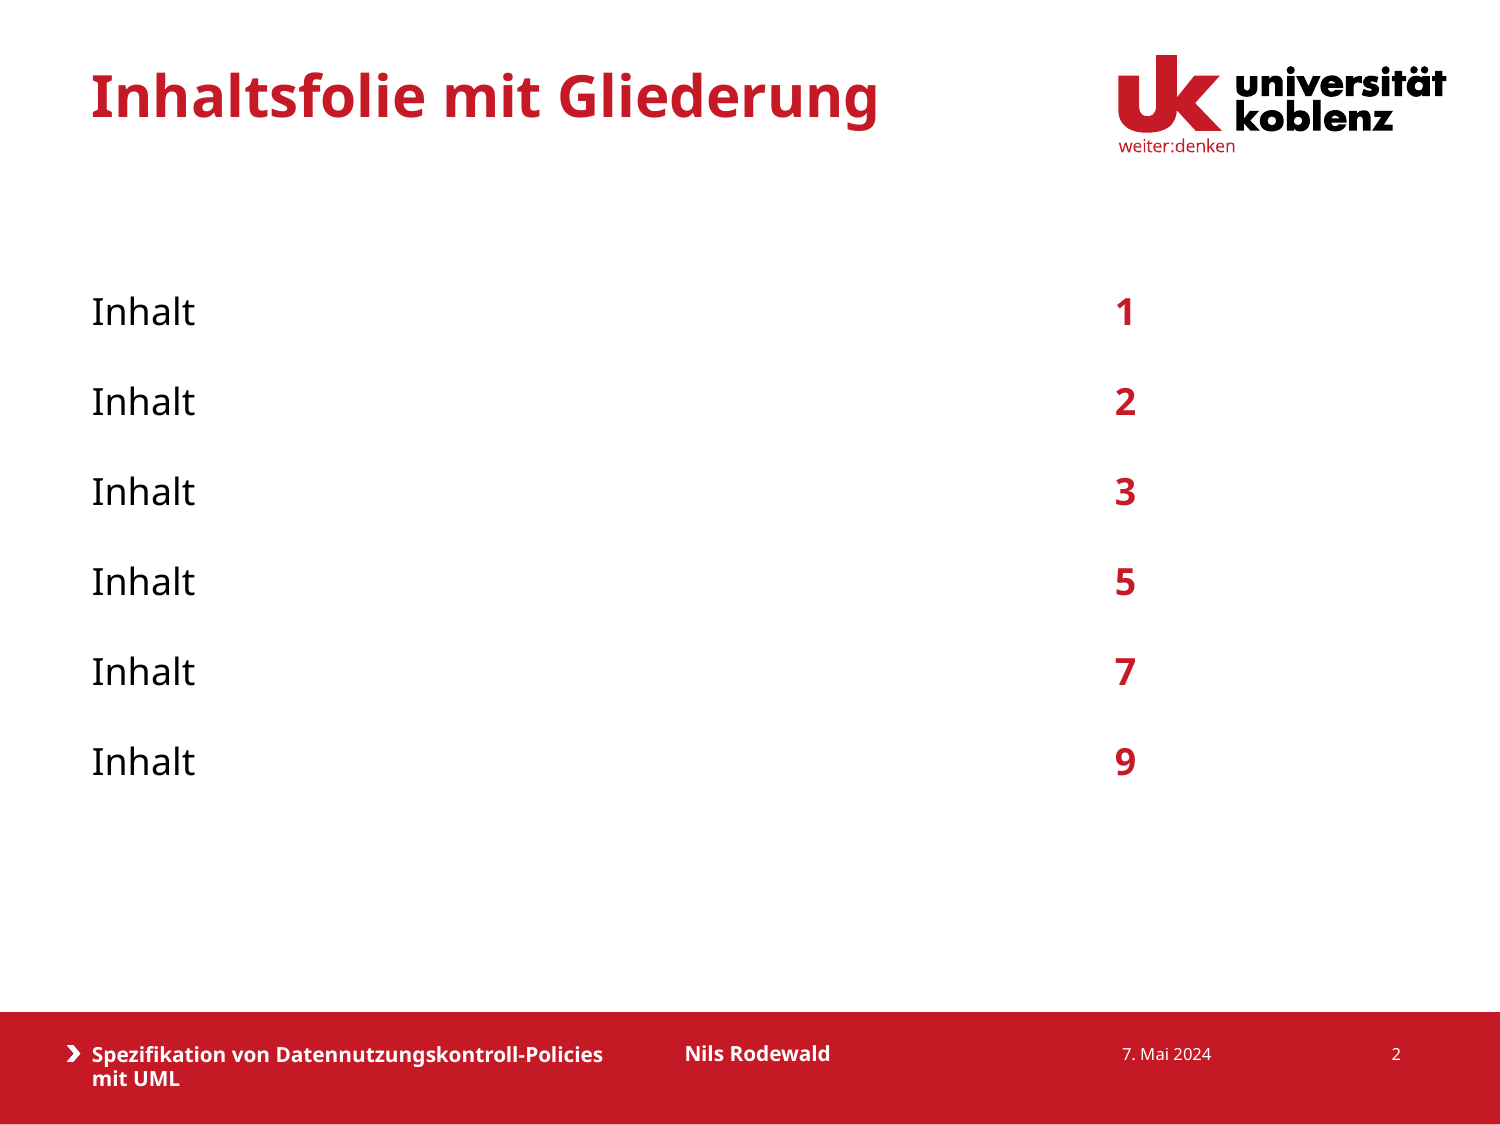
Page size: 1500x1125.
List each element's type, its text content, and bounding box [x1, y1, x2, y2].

list Inhalt Inhalt Inhalt Inhalt Inhalt Inhalt [77, 235, 1059, 917]
title Inhaltsfolie mit Gliederung [77, 59, 1371, 142]
list 1 2 3 5 7 9 [1100, 235, 1452, 917]
